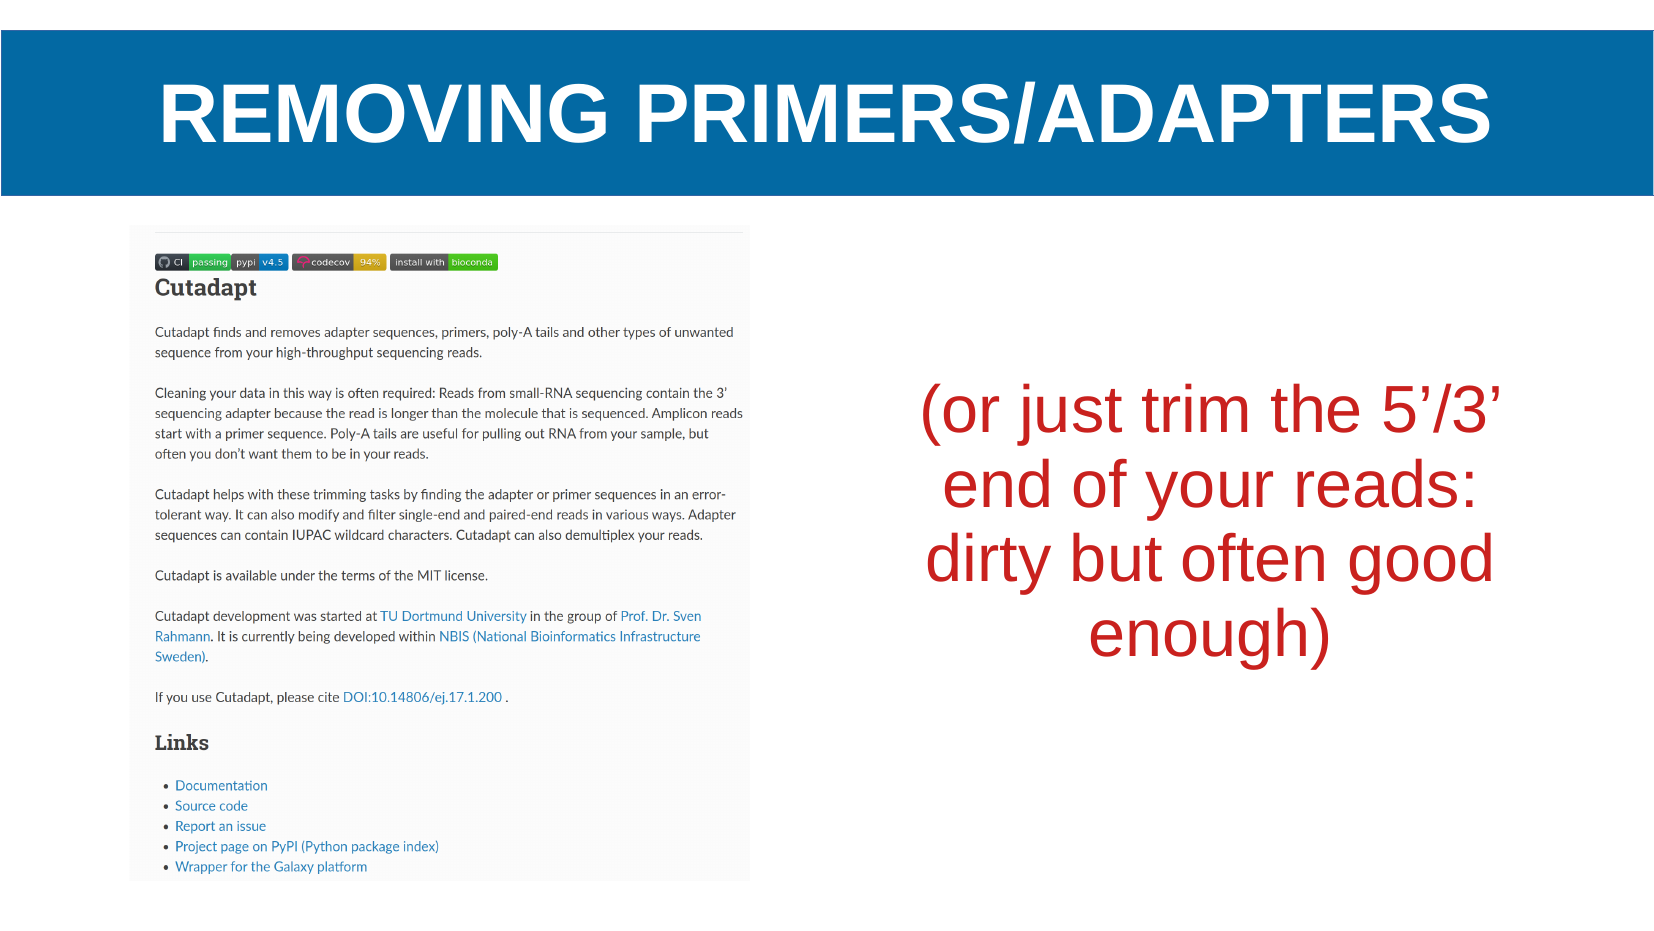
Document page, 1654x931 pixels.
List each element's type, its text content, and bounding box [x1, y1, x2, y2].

text_box REMOVING PRIMERS/ADAPTERS [23, 59, 1629, 168]
text_box (or just trim the 5’/3’ end of your reads: dirty but often good enough) [887, 364, 1535, 702]
text_box [1, 30, 1654, 196]
picture [129, 225, 751, 881]
